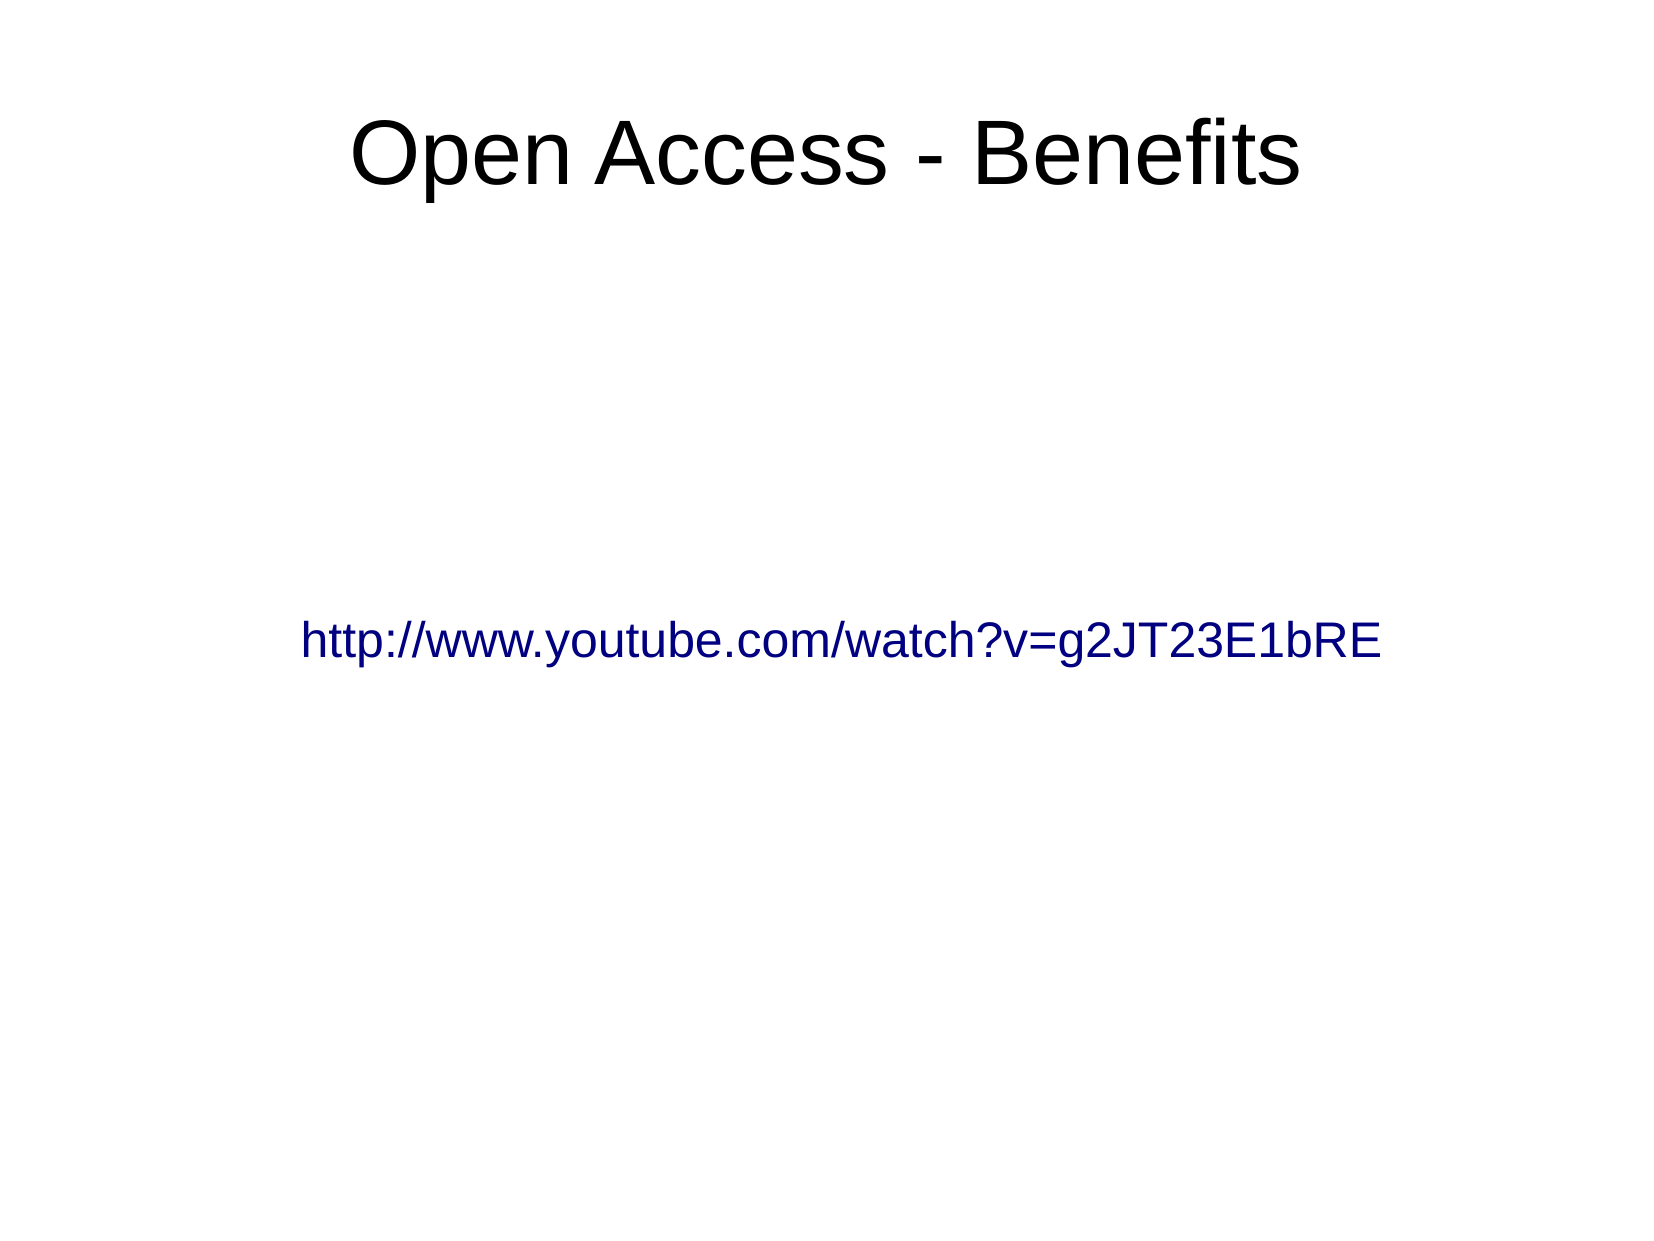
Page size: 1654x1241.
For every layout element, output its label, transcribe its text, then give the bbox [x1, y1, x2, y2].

text_box http://www.youtube.com/watch?v=g2JT23E1bRE [248, 605, 1449, 676]
title Open Access - Benefits [82, 49, 1571, 257]
